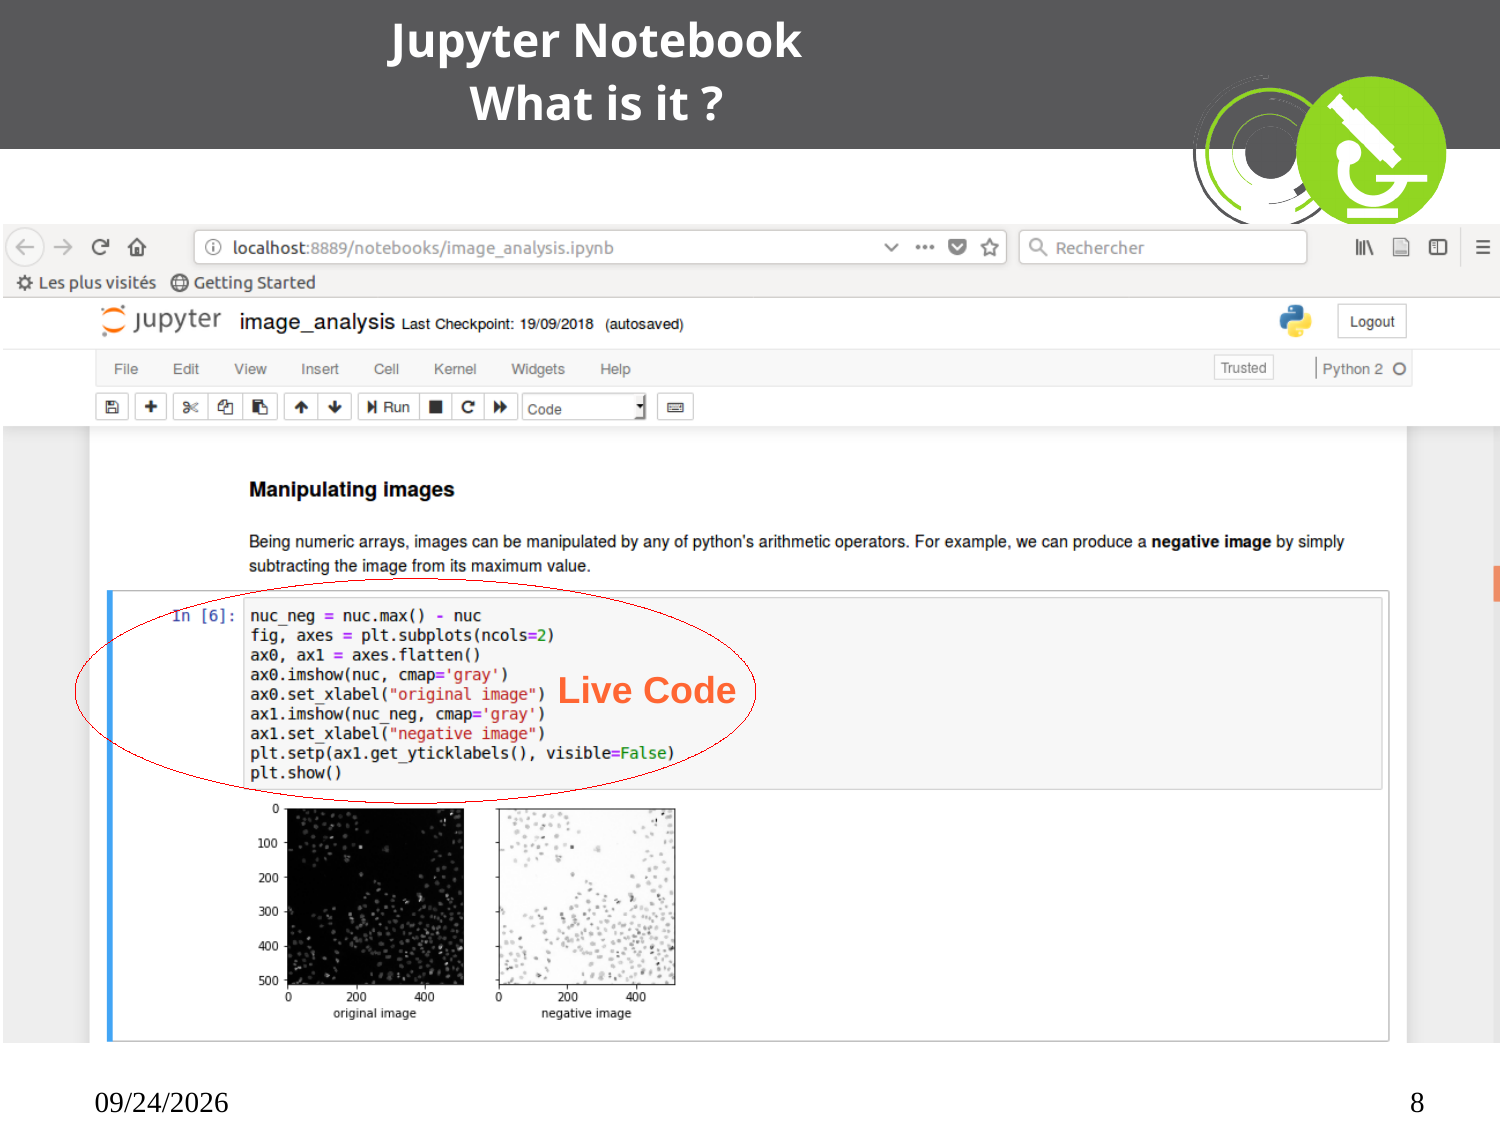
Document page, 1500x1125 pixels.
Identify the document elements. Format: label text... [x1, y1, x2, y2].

title Jupyter Notebook What is it ? [0, 0, 1193, 142]
text_box Live Code [75, 578, 756, 804]
picture [3, 69, 1500, 1044]
